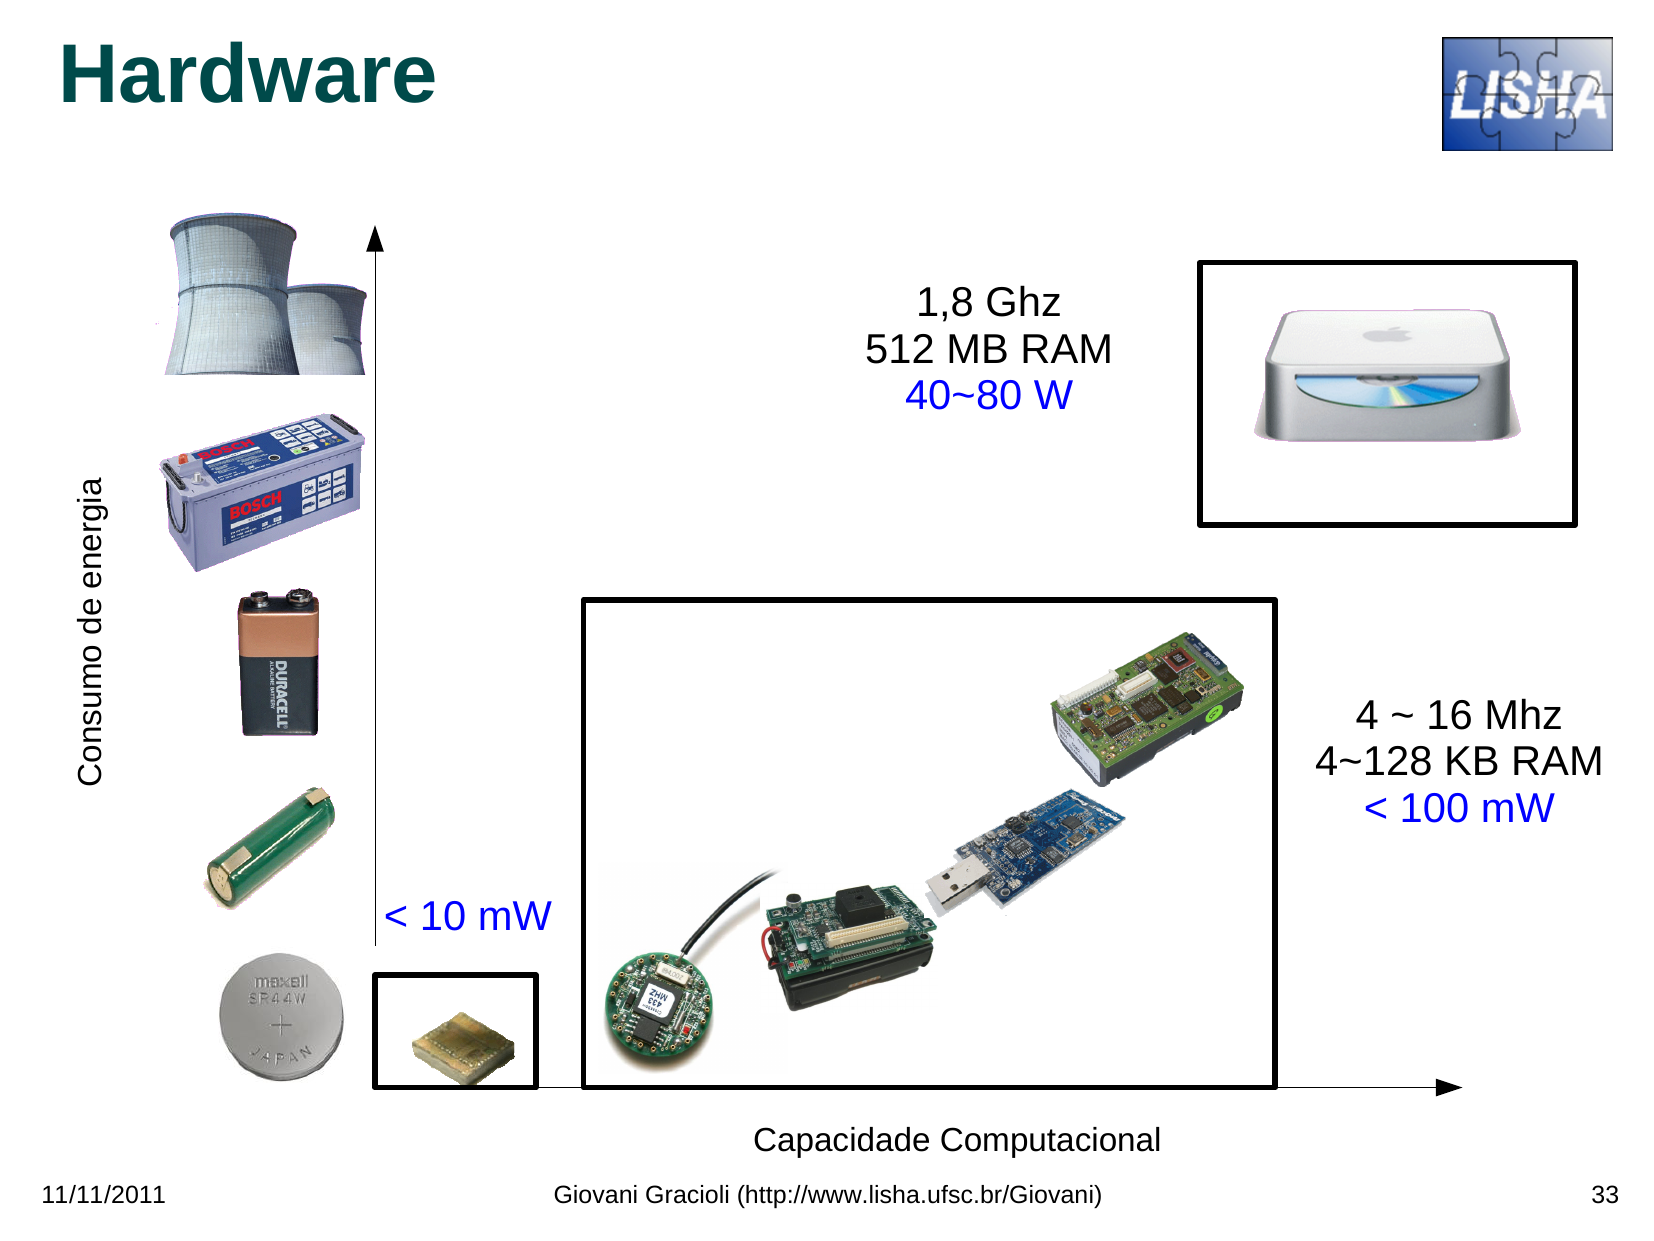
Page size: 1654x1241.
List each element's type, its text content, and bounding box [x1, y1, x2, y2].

picture [150, 412, 376, 938]
text_box Capacidade Computacional [753, 1120, 1163, 1159]
text_box 1,8 Ghz 512 MB RAM 40~80 W [865, 278, 1113, 465]
picture [187, 946, 376, 1088]
picture [1237, 265, 1538, 488]
picture [598, 631, 1244, 1074]
text_box 4 ~ 16 Mhz 4~128 KB RAM < 100 mW [1315, 691, 1604, 878]
picture [150, 206, 376, 376]
picture [1442, 37, 1613, 151]
picture [412, 1012, 515, 1085]
text_box < 10 mW [383, 892, 552, 940]
title Hardware [58, 11, 1447, 148]
text_box Consumo de energia [70, 477, 109, 788]
